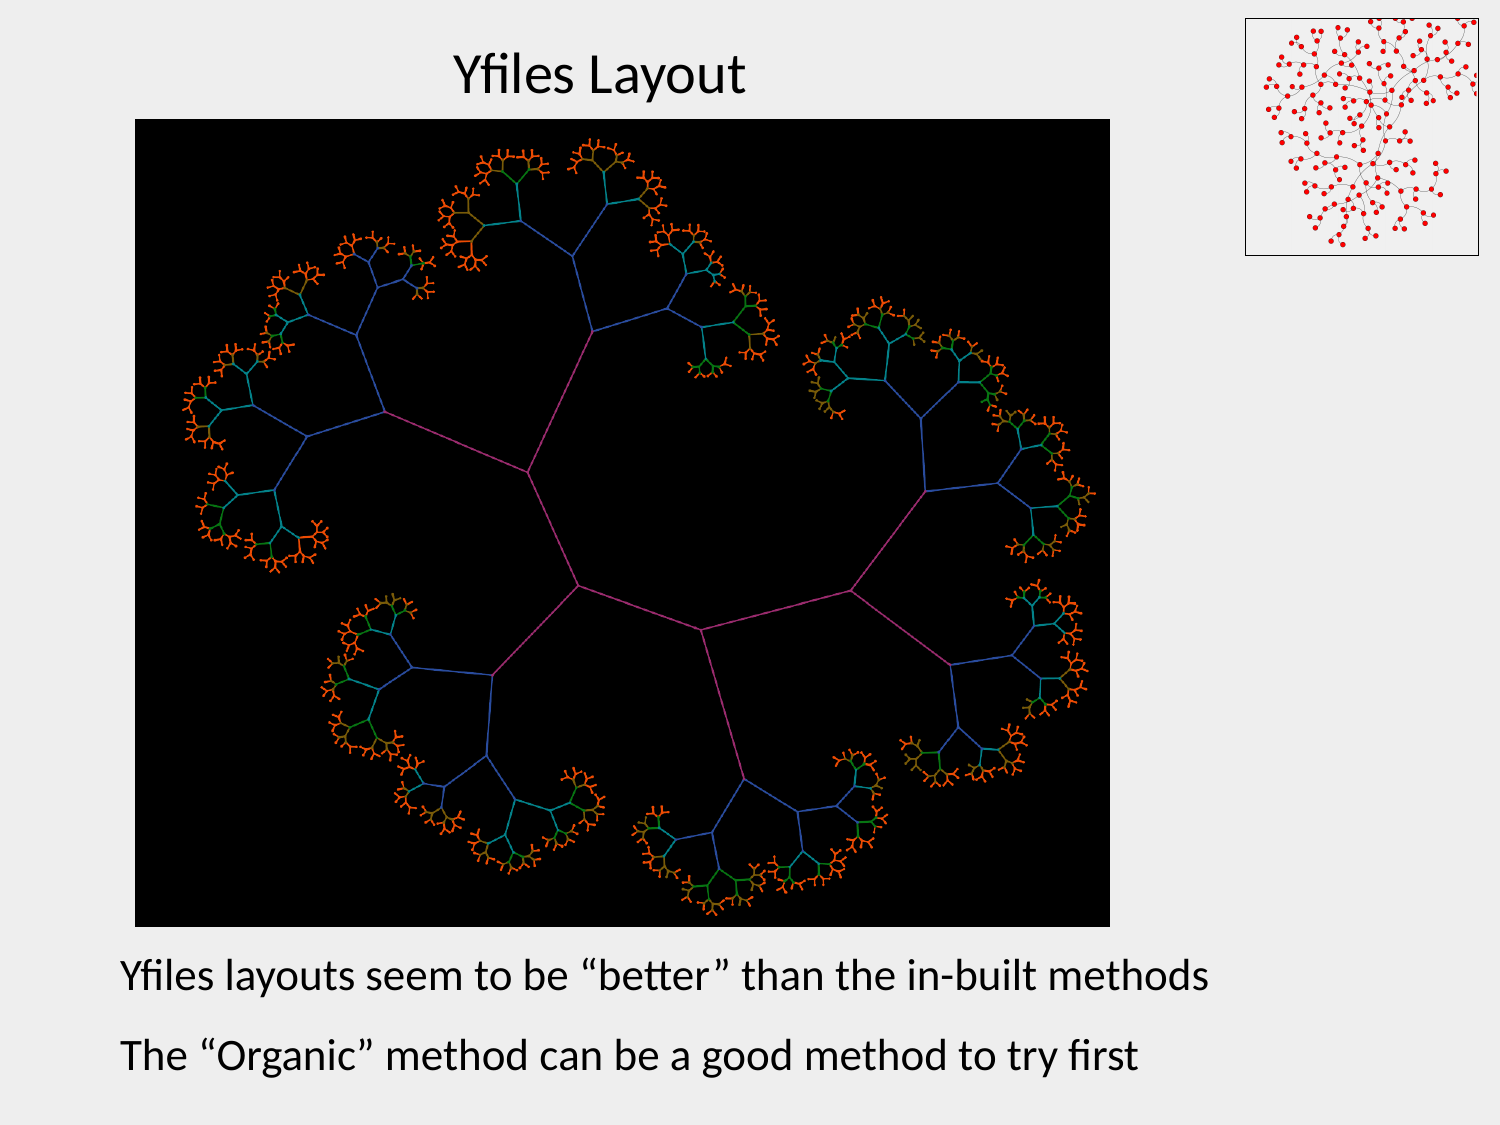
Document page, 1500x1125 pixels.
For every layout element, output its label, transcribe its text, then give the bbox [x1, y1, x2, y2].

text_box Yfiles Layout [0, 34, 1275, 106]
picture [1246, 19, 1478, 255]
text_box Yfiles layouts seem to be “better” than the in-built methods The “Organic” method can be a good method to try first [120, 945, 1425, 1080]
picture [135, 119, 1110, 927]
